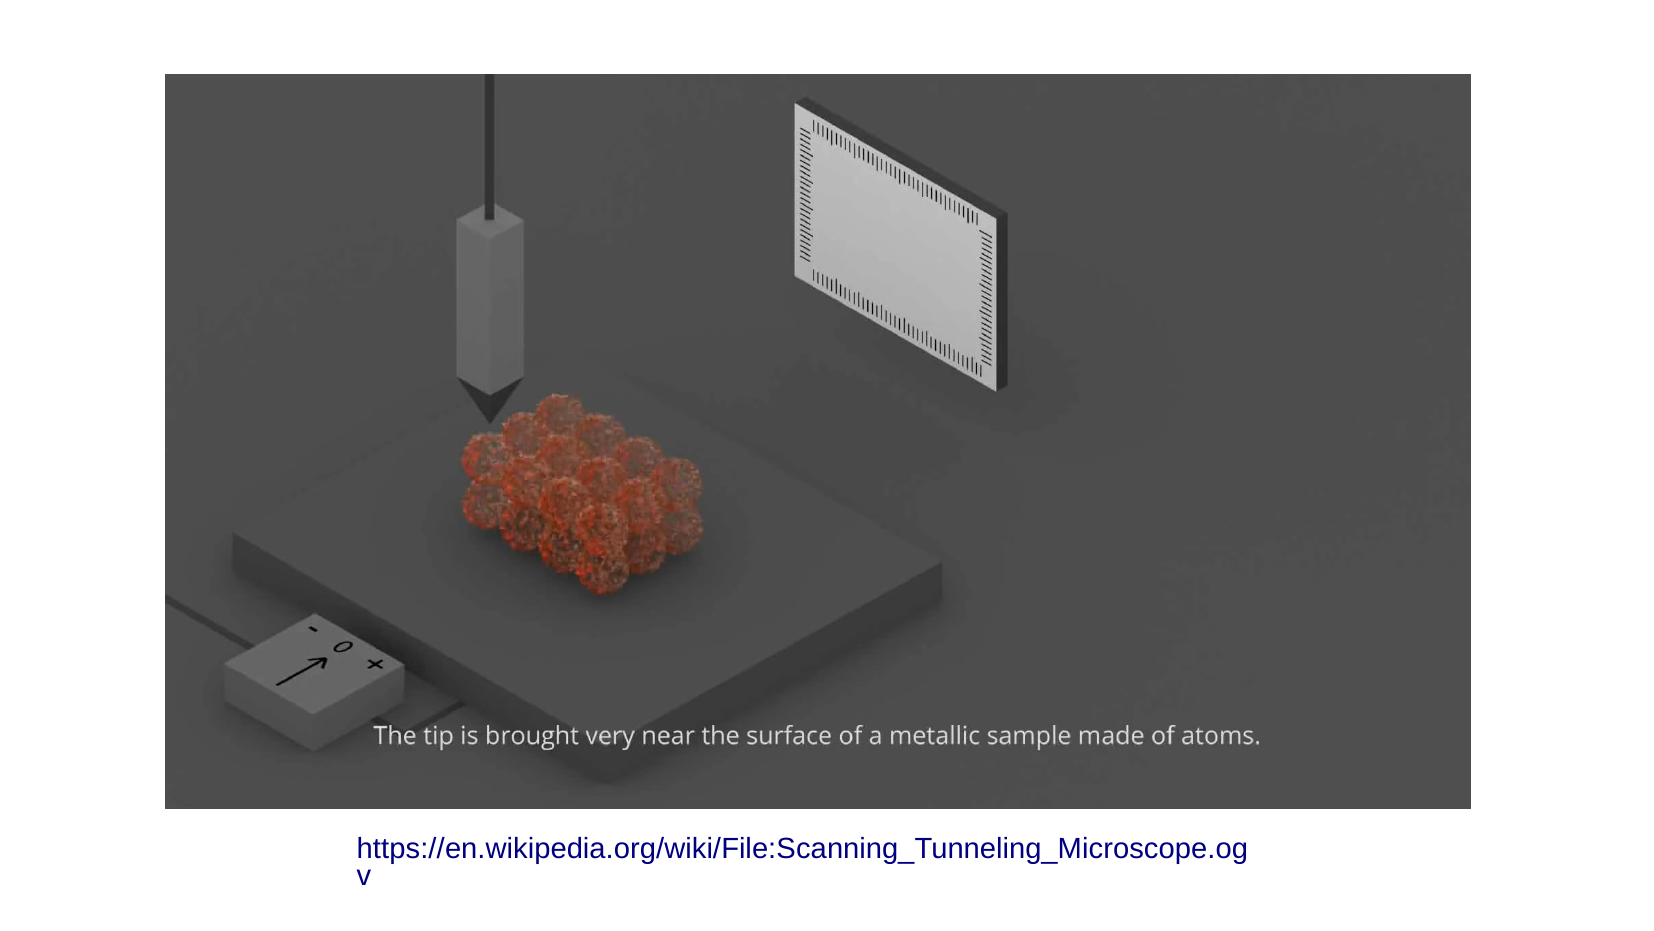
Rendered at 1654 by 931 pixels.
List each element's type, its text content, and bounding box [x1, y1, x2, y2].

text_box https://en.wikipedia.org/wiki/File:Scanning_Tunneling_Microscope.ogv [341, 825, 1276, 906]
picture [165, 74, 1471, 809]
